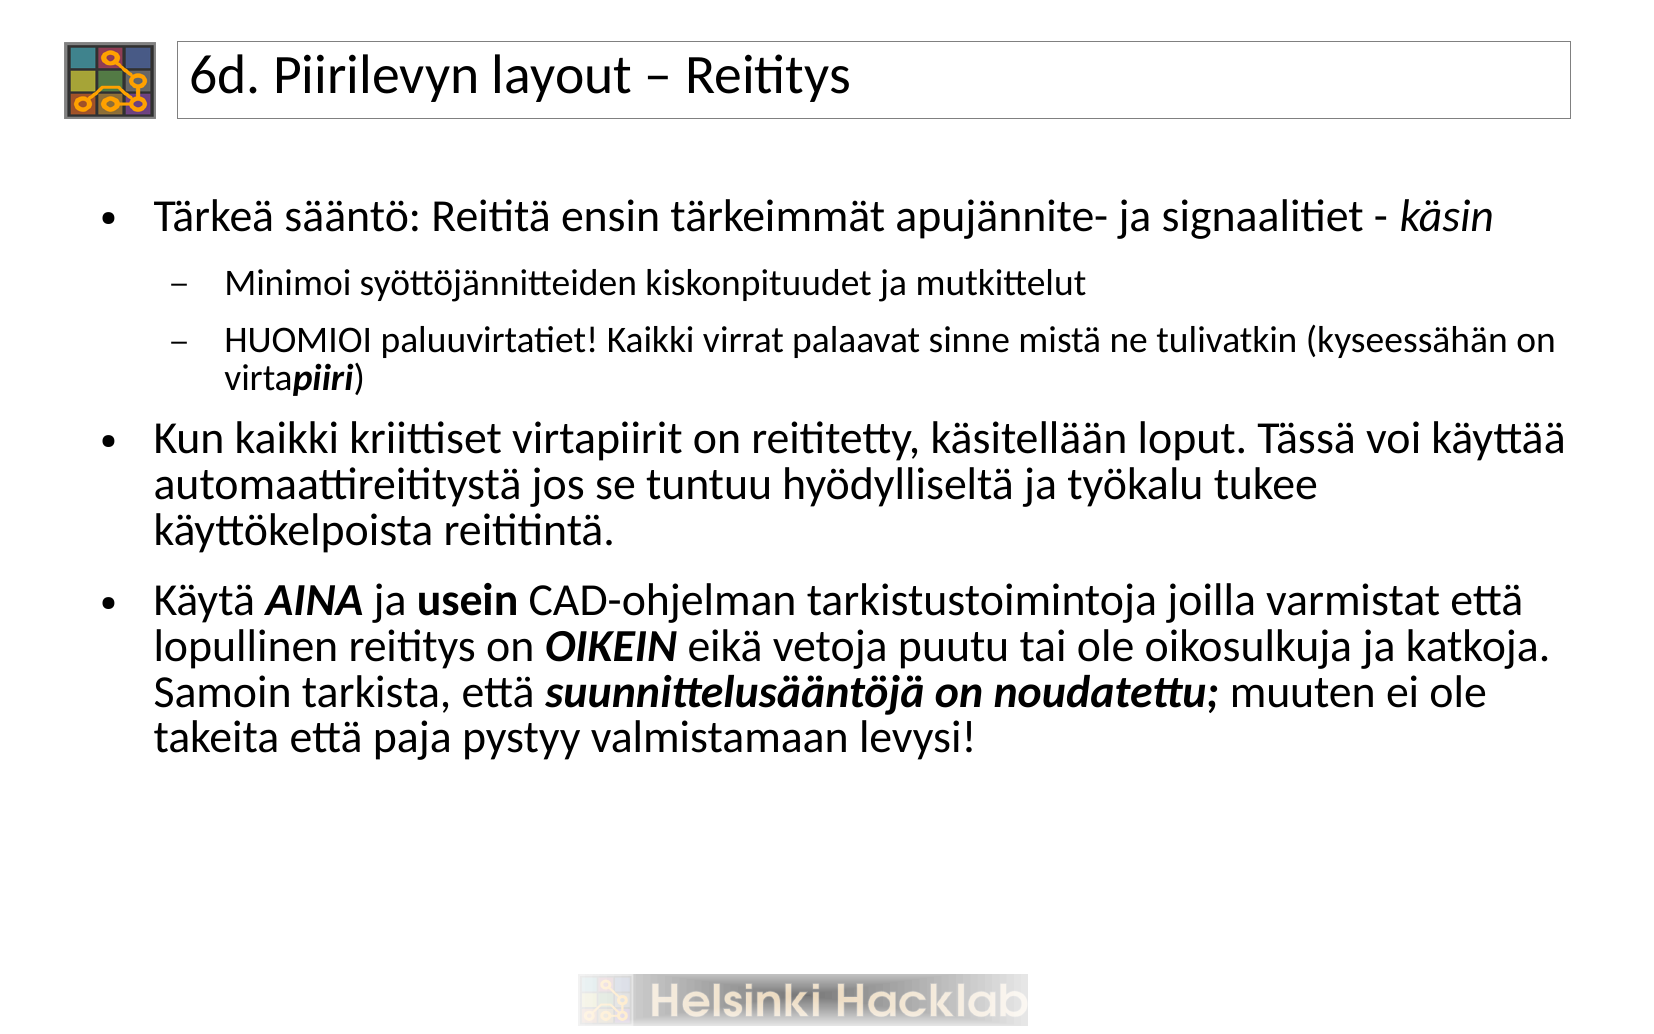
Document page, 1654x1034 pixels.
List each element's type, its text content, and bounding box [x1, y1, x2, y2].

picture [64, 42, 156, 119]
title 6d. Piirilevyn layout – Reititys [177, 41, 1571, 119]
list Tärkeä sääntö: Reititä ensin tärkeimmät apujännite- ja signaalitiet - käsin Minimoi syöttöjännitteiden kiskonpituudet ja mutkittelut HUOMIOI paluuvirtatiet! Kaikki virrat palaavat sinne mistä ne tulivatkin (kyseessähän on virtapiiri) Kun kaikki kriittiset virtapiirit on reititetty, käsitellään loput. Tässä voi käyttää automaattireititystä jos se tuntuu hyödylliseltä ja työkalu tukee käyttökelpoista reititintä. Käytä AINA ja usein CAD-ohjelman tarkistustoimintoja joilla varmistat että lopullinen reititys on OIKEIN eikä vetoja puutu tai ole oikosulkuja ja katkoja. Samoin tarkista, että suunnittelusääntöjä on noudatettu; muuten ei ole takeita että paja pystyy valmistamaan levysi! [82, 196, 1571, 945]
